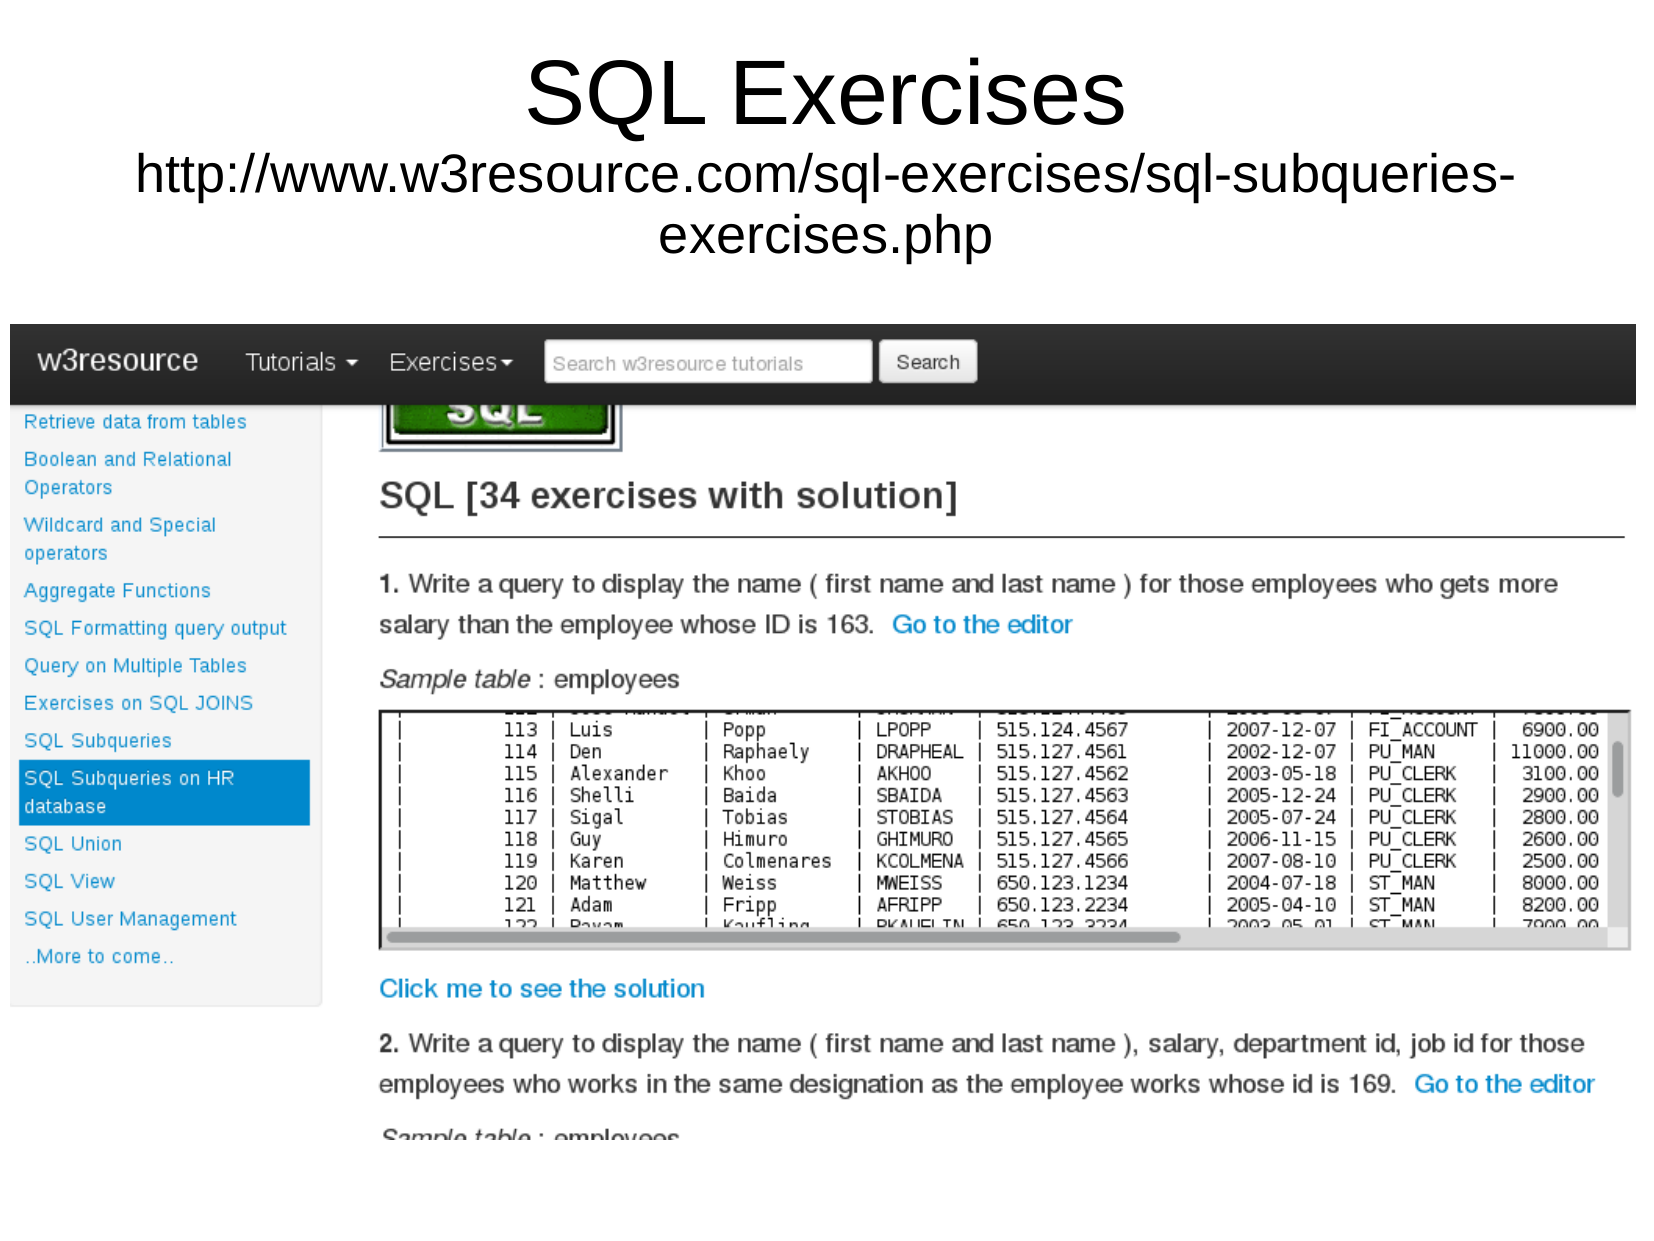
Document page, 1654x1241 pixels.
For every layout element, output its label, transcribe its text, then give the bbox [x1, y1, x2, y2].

title SQL Exercises http://www.w3resource.com/sql-exercises/sql-subqueries-exercises.php [82, 41, 1571, 265]
picture [10, 324, 1636, 1140]
